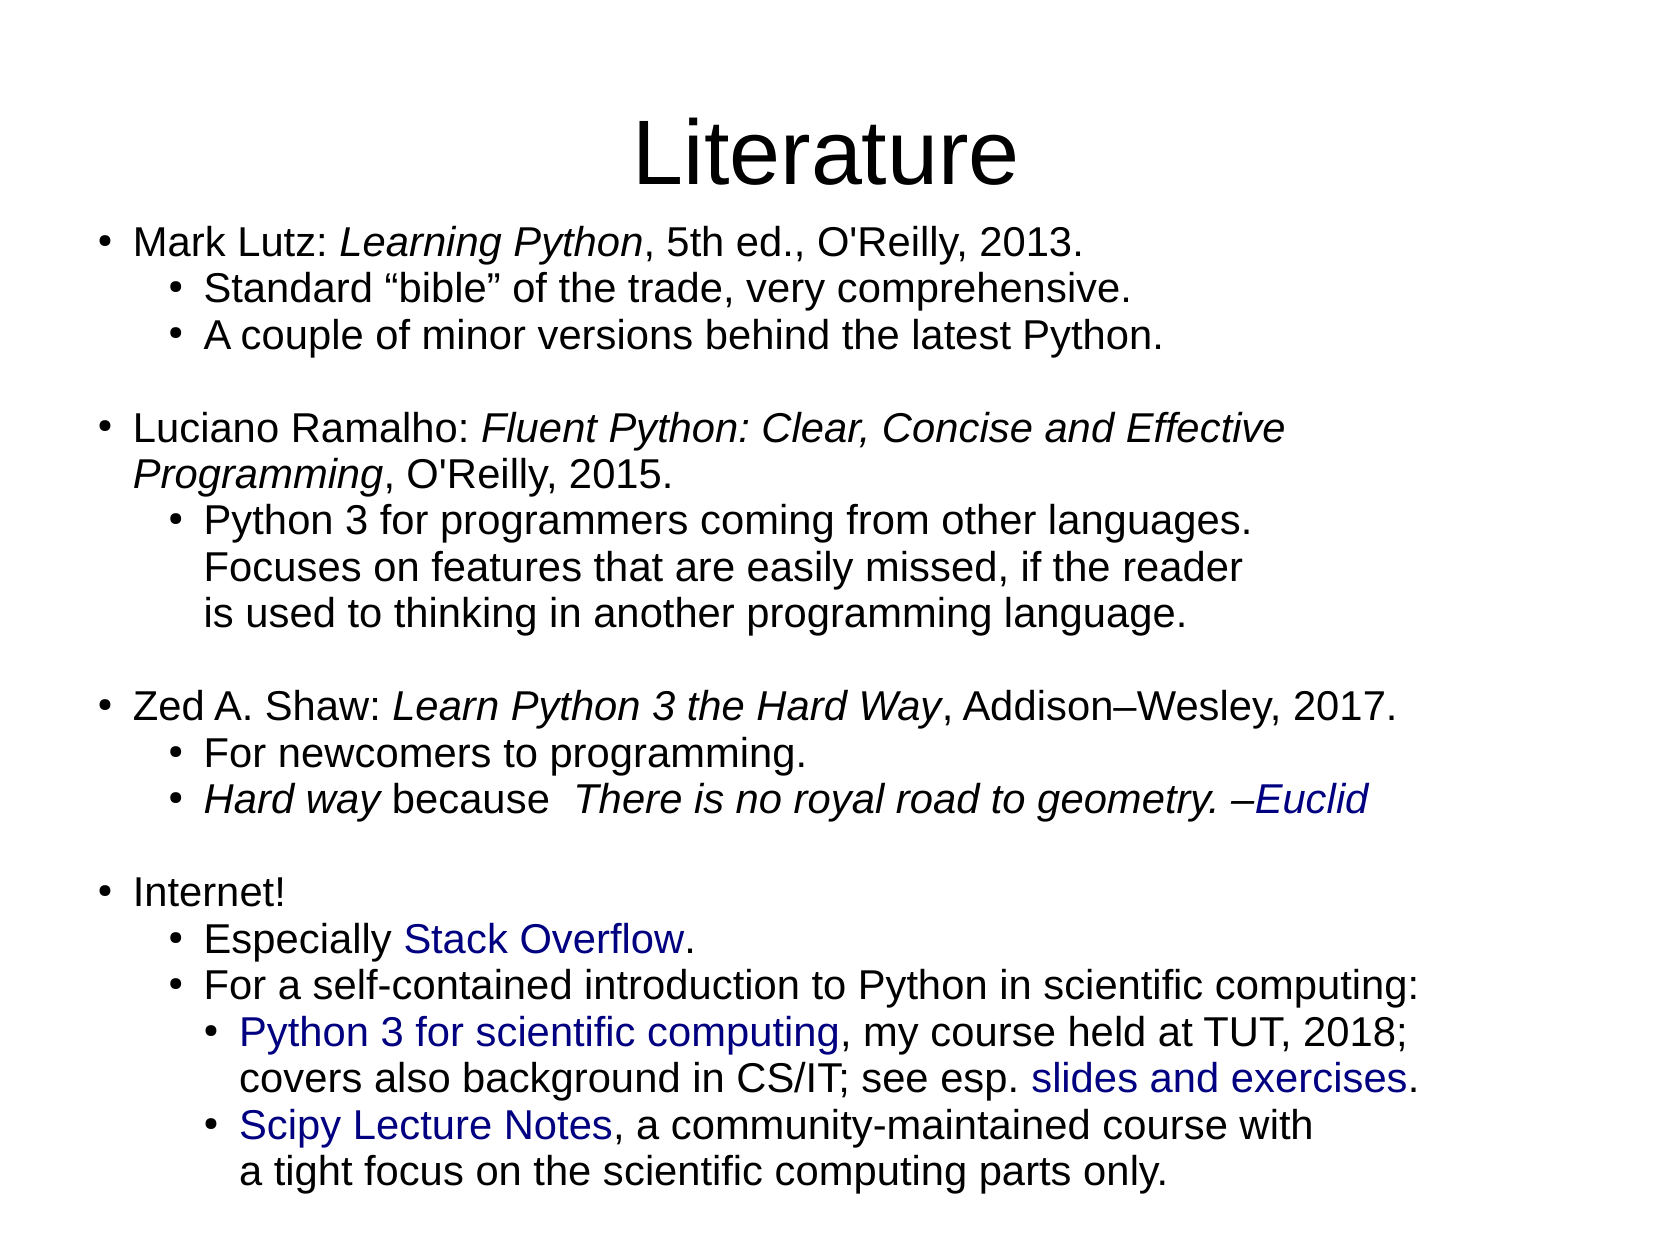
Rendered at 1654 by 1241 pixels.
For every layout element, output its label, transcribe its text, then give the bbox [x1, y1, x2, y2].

text_box Mark Lutz: Learning Python, 5th ed., O'Reilly, 2013. Standard “bible” of the trade, very comprehensive. A couple of minor versions behind the latest Python. Luciano Ramalho: Fluent Python: Clear, Concise and Effective Programming, O'Reilly, 2015. Python 3 for programmers coming from other languages. Focuses on features that are easily missed, if the reader is used to thinking in another programming language. Zed A. Shaw: Learn Python 3 the Hard Way, Addison–Wesley, 2017. For newcomers to programming. Hard way because There is no royal road to geometry. –Euclid Internet! Especially Stack Overflow. For a self-contained introduction to Python in scientific computing: Python 3 for scientific computing, my course held at TUT, 2018; covers also background in CS/IT; see esp. slides and exercises. Scipy Lecture Notes, a community-maintained course with a tight focus on the scientific computing parts only. [82, 211, 1561, 1213]
title Literature [82, 49, 1571, 257]
